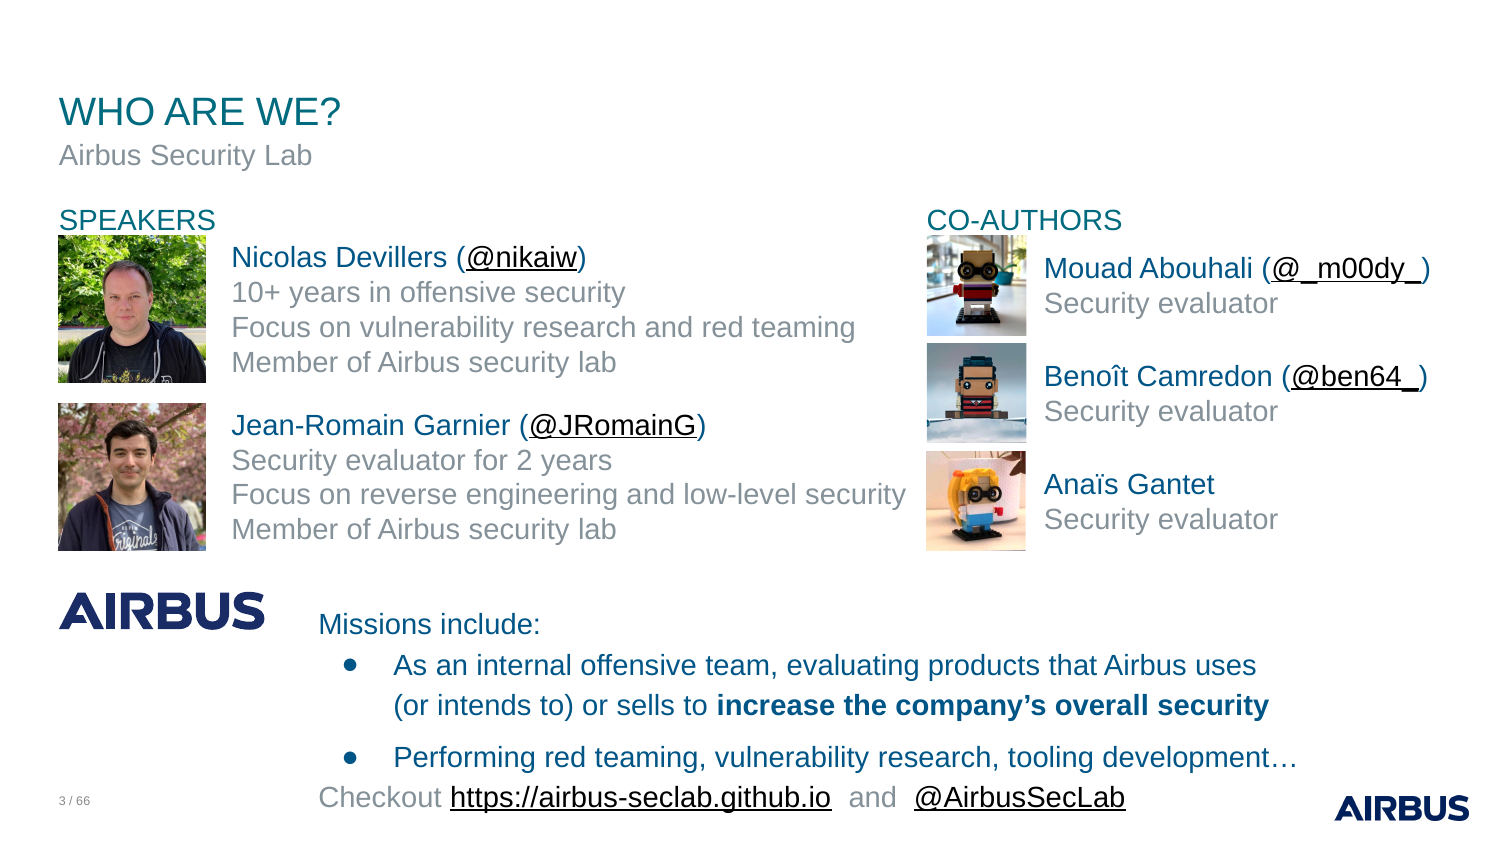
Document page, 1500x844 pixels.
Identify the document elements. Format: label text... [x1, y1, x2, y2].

text_box Nicolas Devillers (@nikaiw) 10+ years in offensive security Focus on vulnerability research and red teaming Member of Airbus security lab [216, 236, 923, 390]
text_box [106, 593, 115, 629]
text_box [58, 592, 104, 630]
picture [926, 235, 1027, 336]
picture [926, 451, 1026, 551]
picture [58, 403, 206, 551]
title WHO ARE WE? Airbus Security Lab [58, 80, 1441, 185]
text_box SPEAKERS [58, 185, 926, 236]
text_box Mouad Abouhali (@_m00dy_) Security evaluator [1028, 236, 1456, 335]
picture [1441, 795, 1469, 821]
text_box Jean-Romain Garnier (@JRomainG) Security evaluator for 2 years Focus on reverse engineering and low-level security Member of Airbus security lab [216, 390, 923, 561]
text_box Missions include: As an internal offensive team, evaluating products that Airbus uses (or intends to) or sells to increase the company’s overall security Performing red teaming, vulnerability research, tooling development… Checkout https://airbus-seclab.github.io and @AirbusSecLab [303, 585, 1441, 829]
text_box [120, 592, 154, 630]
text_box [157, 592, 192, 630]
picture [926, 343, 1027, 443]
text_box [195, 592, 230, 630]
text_box CO-AUTHORS [926, 185, 1466, 236]
text_box Benoît Camredon (@ben64_) Security evaluator [1028, 342, 1456, 443]
picture [58, 236, 206, 383]
text_box [232, 591, 265, 630]
text_box Anaïs Gantet Security evaluator [1028, 450, 1456, 551]
